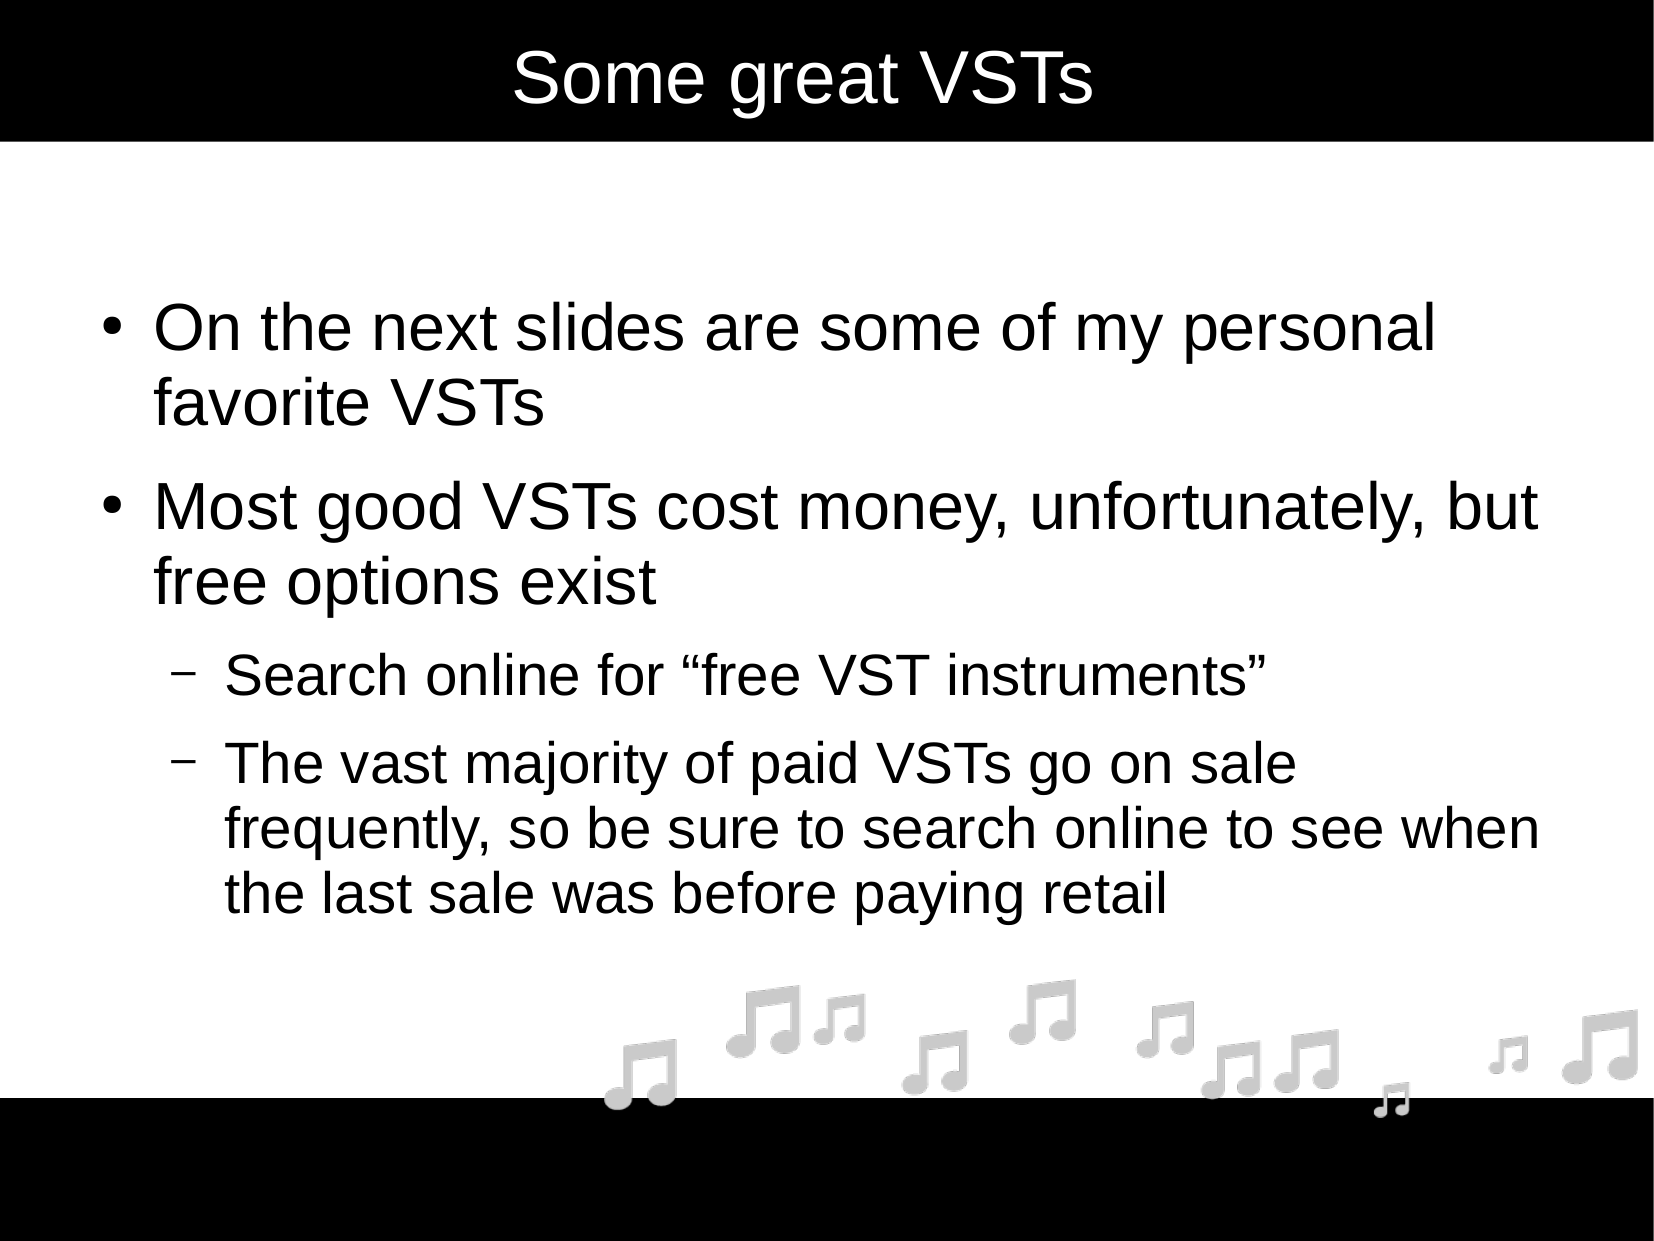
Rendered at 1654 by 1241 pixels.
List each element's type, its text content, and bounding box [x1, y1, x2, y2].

title Some great VSTs [59, 8, 1548, 148]
list On the next slides are some of my personal favorite VSTs Most good VSTs cost money, unfortunately, but free options exist Search online for “free VST instruments” The vast majority of paid VSTs go on sale frequently, so be sure to search online to see when the last sale was before paying retail [82, 290, 1571, 1010]
